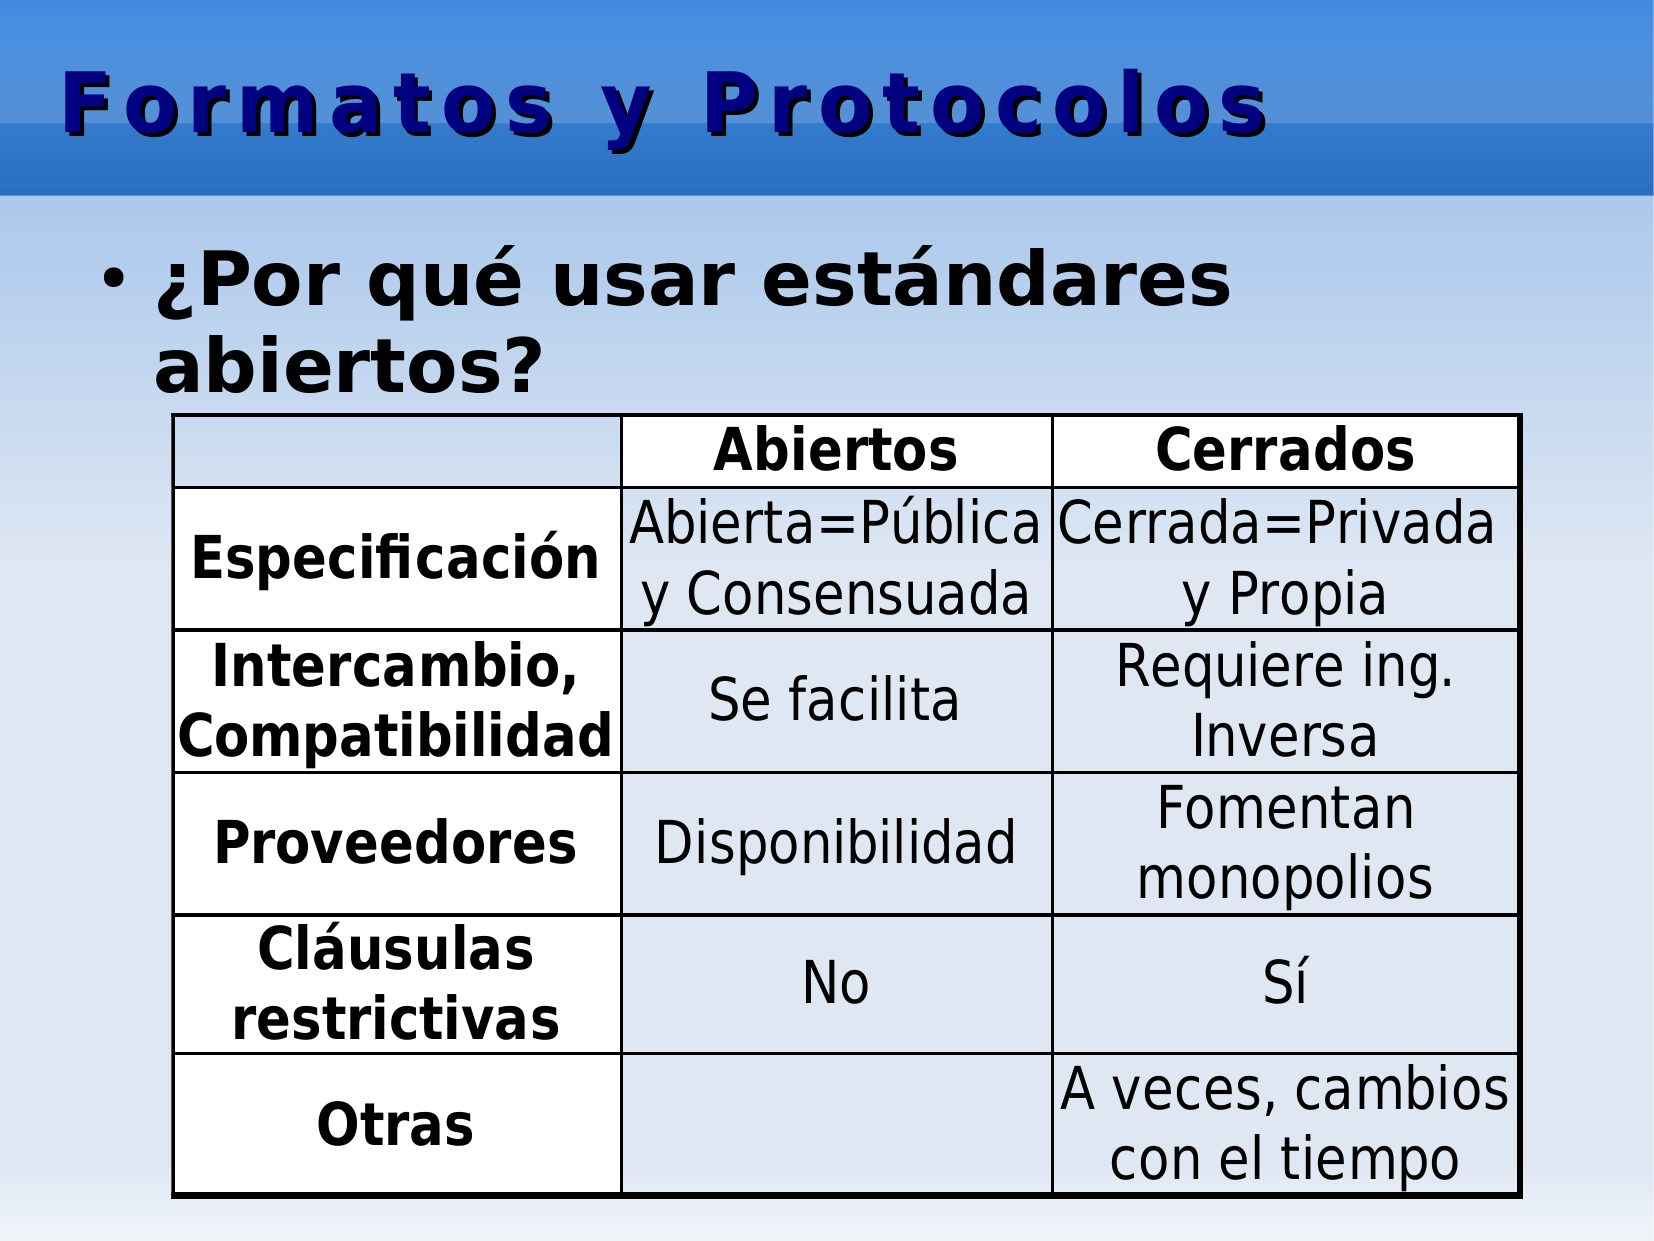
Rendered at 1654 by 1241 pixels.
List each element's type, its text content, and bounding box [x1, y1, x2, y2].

list ¿Por qué usar estándares abiertos? [82, 236, 1565, 1109]
title Formatos y Protocolos [59, 29, 1654, 178]
chart [171, 413, 1654, 1241]
picture [0, 0, 1654, 1241]
